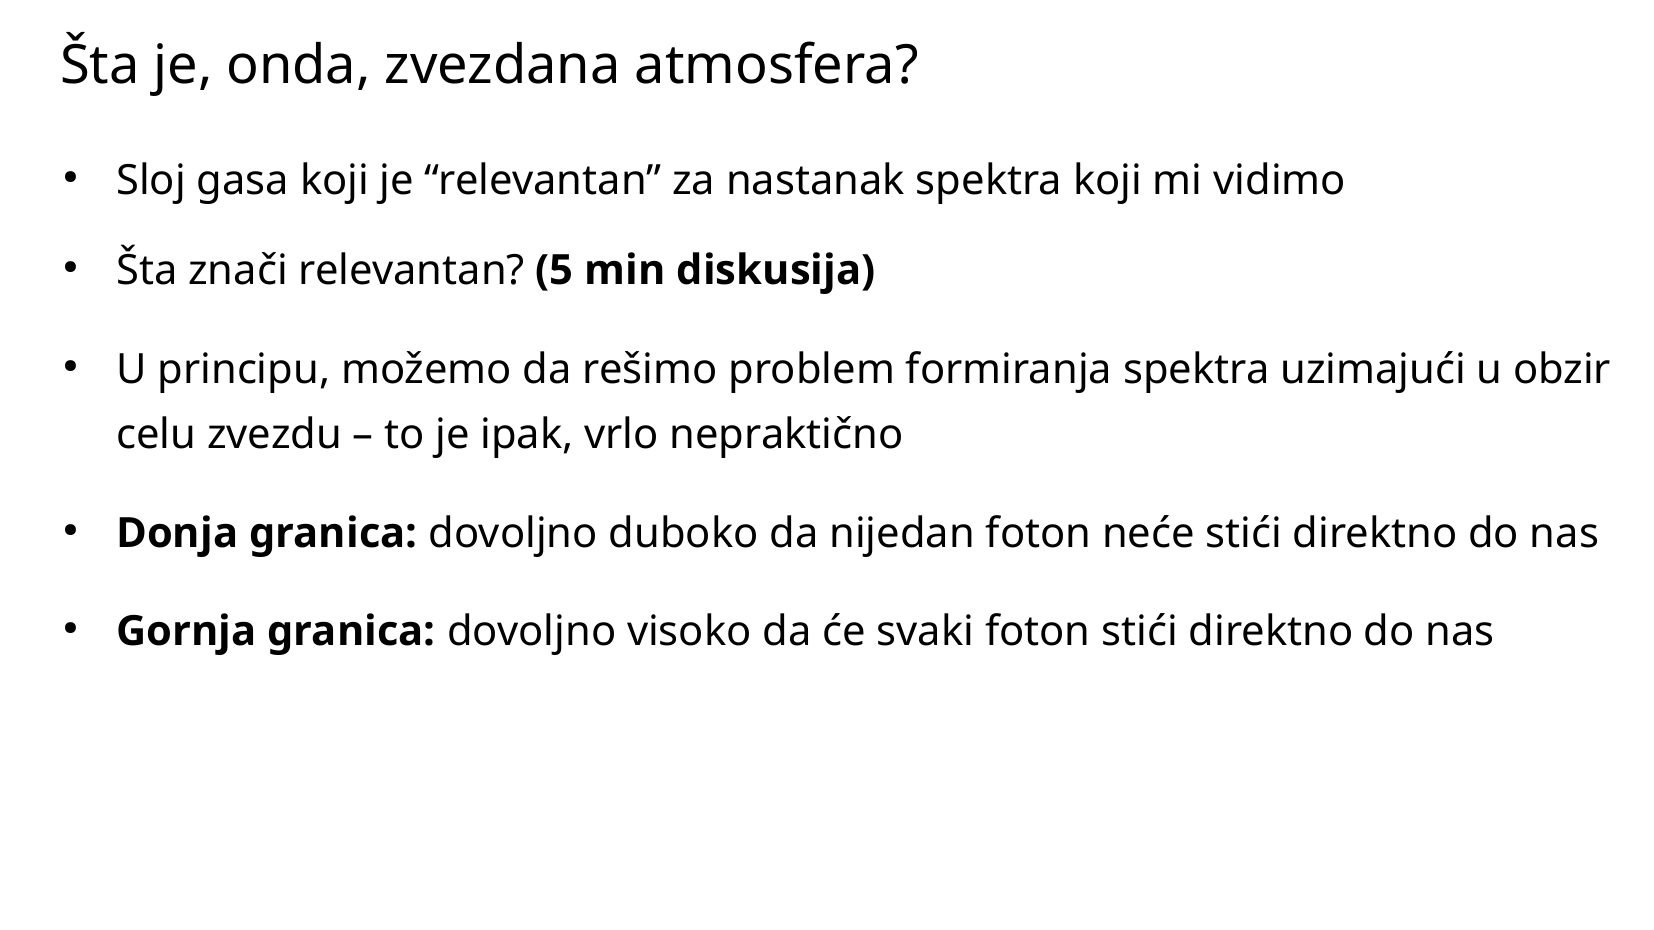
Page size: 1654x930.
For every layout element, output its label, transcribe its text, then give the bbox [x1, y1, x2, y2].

title Šta je, onda, zvezdana atmosfera? [59, 13, 1648, 113]
list Sloj gasa koji je “relevantan” za nastanak spektra koji mi vidimo Šta znači relevantan? (5 min diskusija) U principu, možemo da rešimo problem formiranja spektra uzimajući u obzir celu zvezdu – to je ipak, vrlo nepraktično Donja granica: dovoljno duboko da nijedan foton neće stići direktno do nas Gornja granica: dovoljno visoko da će svaki foton stići direktno do nas [45, 149, 1635, 880]
